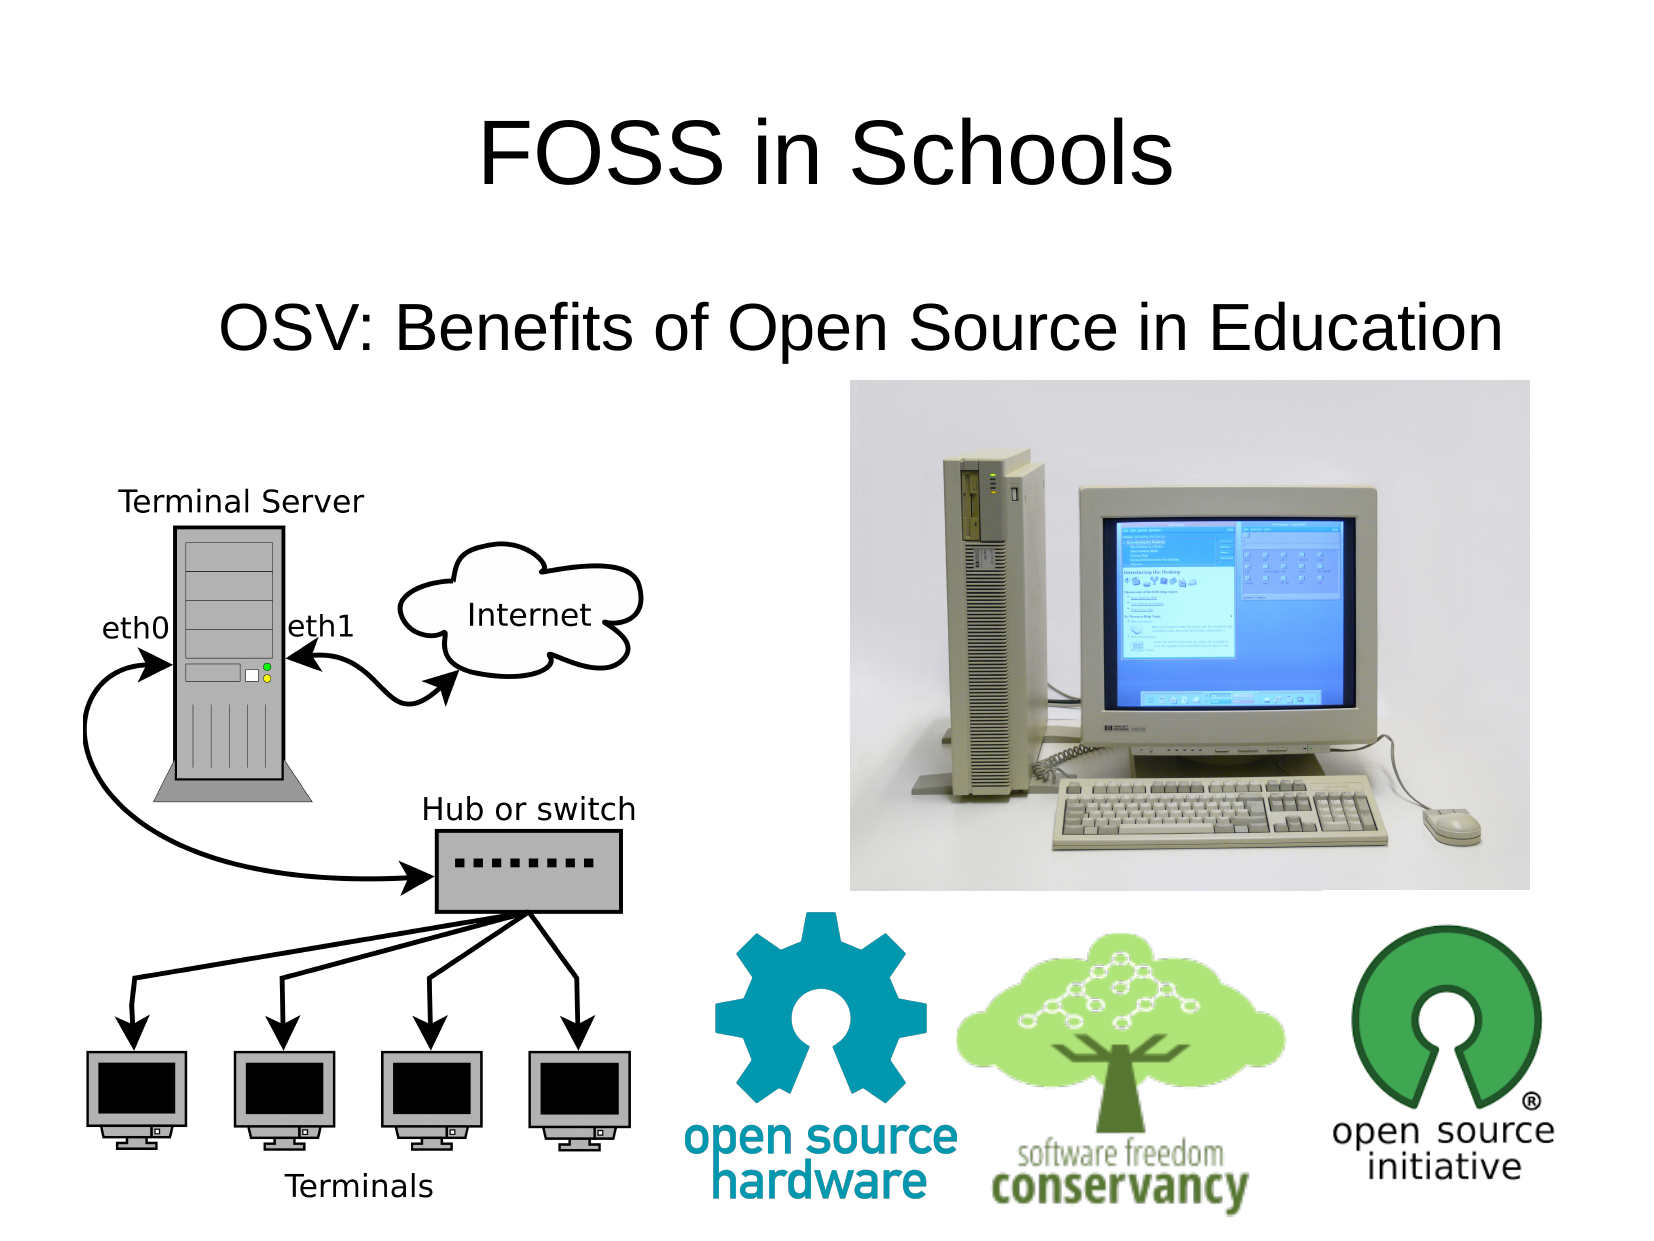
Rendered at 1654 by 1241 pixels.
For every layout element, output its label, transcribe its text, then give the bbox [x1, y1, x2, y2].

list OSV: Benefits of Open Source in Education [82, 290, 1571, 1010]
title FOSS in Schools [82, 49, 1571, 257]
picture [850, 380, 1565, 1233]
picture [685, 912, 1287, 1217]
picture [83, 402, 650, 1205]
